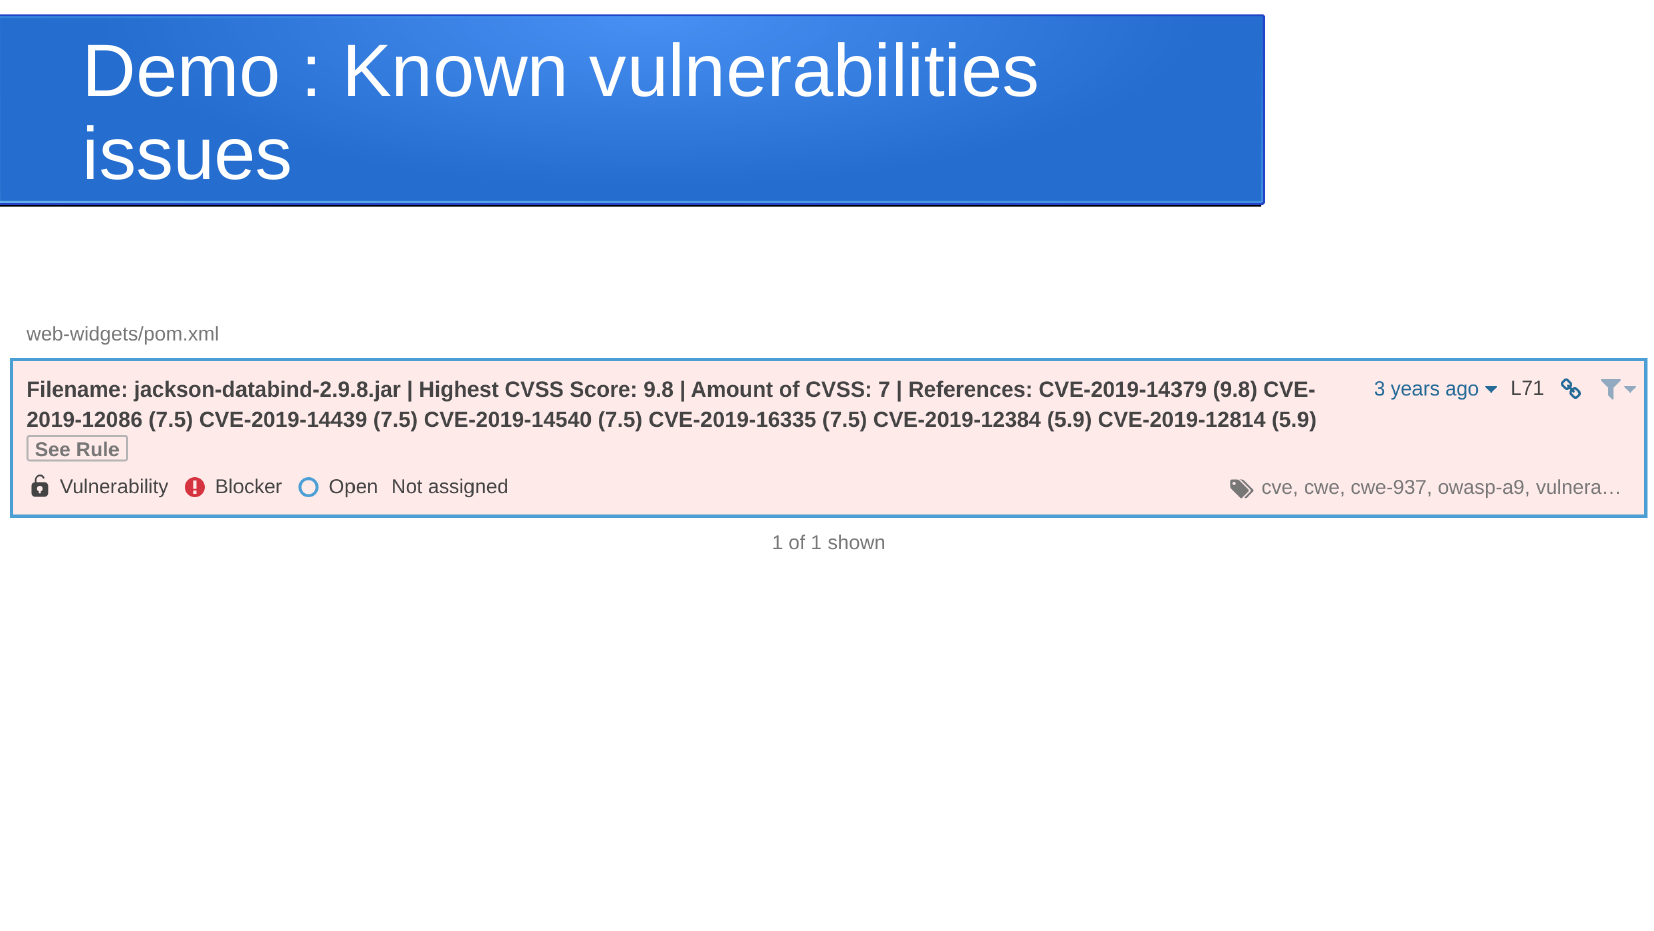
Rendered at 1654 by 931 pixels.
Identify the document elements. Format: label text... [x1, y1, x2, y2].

title Demo : Known vulnerabilities issues [82, 29, 1235, 196]
picture [0, 310, 1654, 556]
